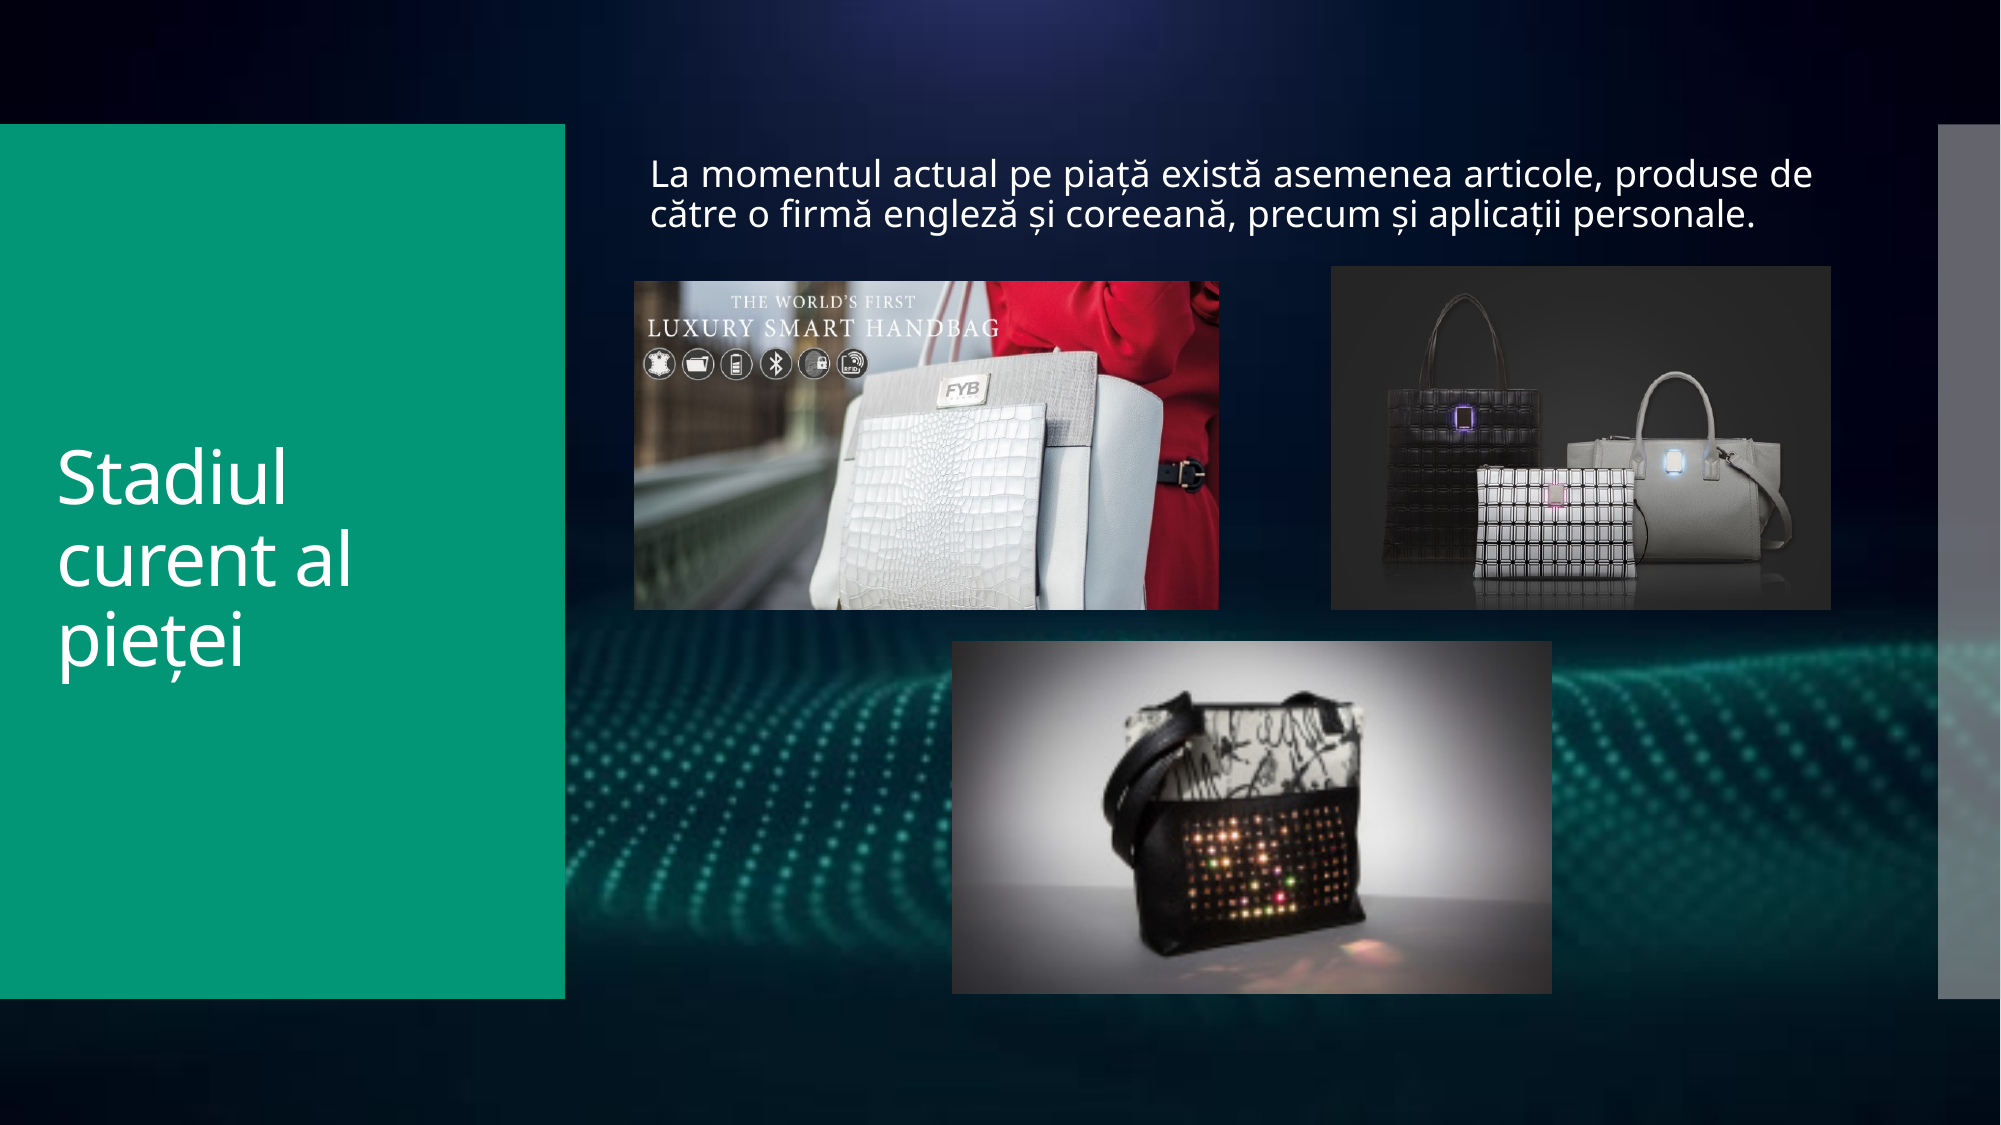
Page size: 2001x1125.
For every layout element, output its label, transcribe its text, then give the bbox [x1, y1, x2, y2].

list La momentul actual pe piaţă există asemenea articole, produse de către o firmă engleză şi coreeană, precum şi aplicaţii personale. [634, 141, 1831, 250]
picture [634, 281, 1219, 610]
title Stadiul curent al pieţei [41, 184, 526, 940]
picture [1331, 267, 1831, 610]
picture [952, 641, 1552, 994]
